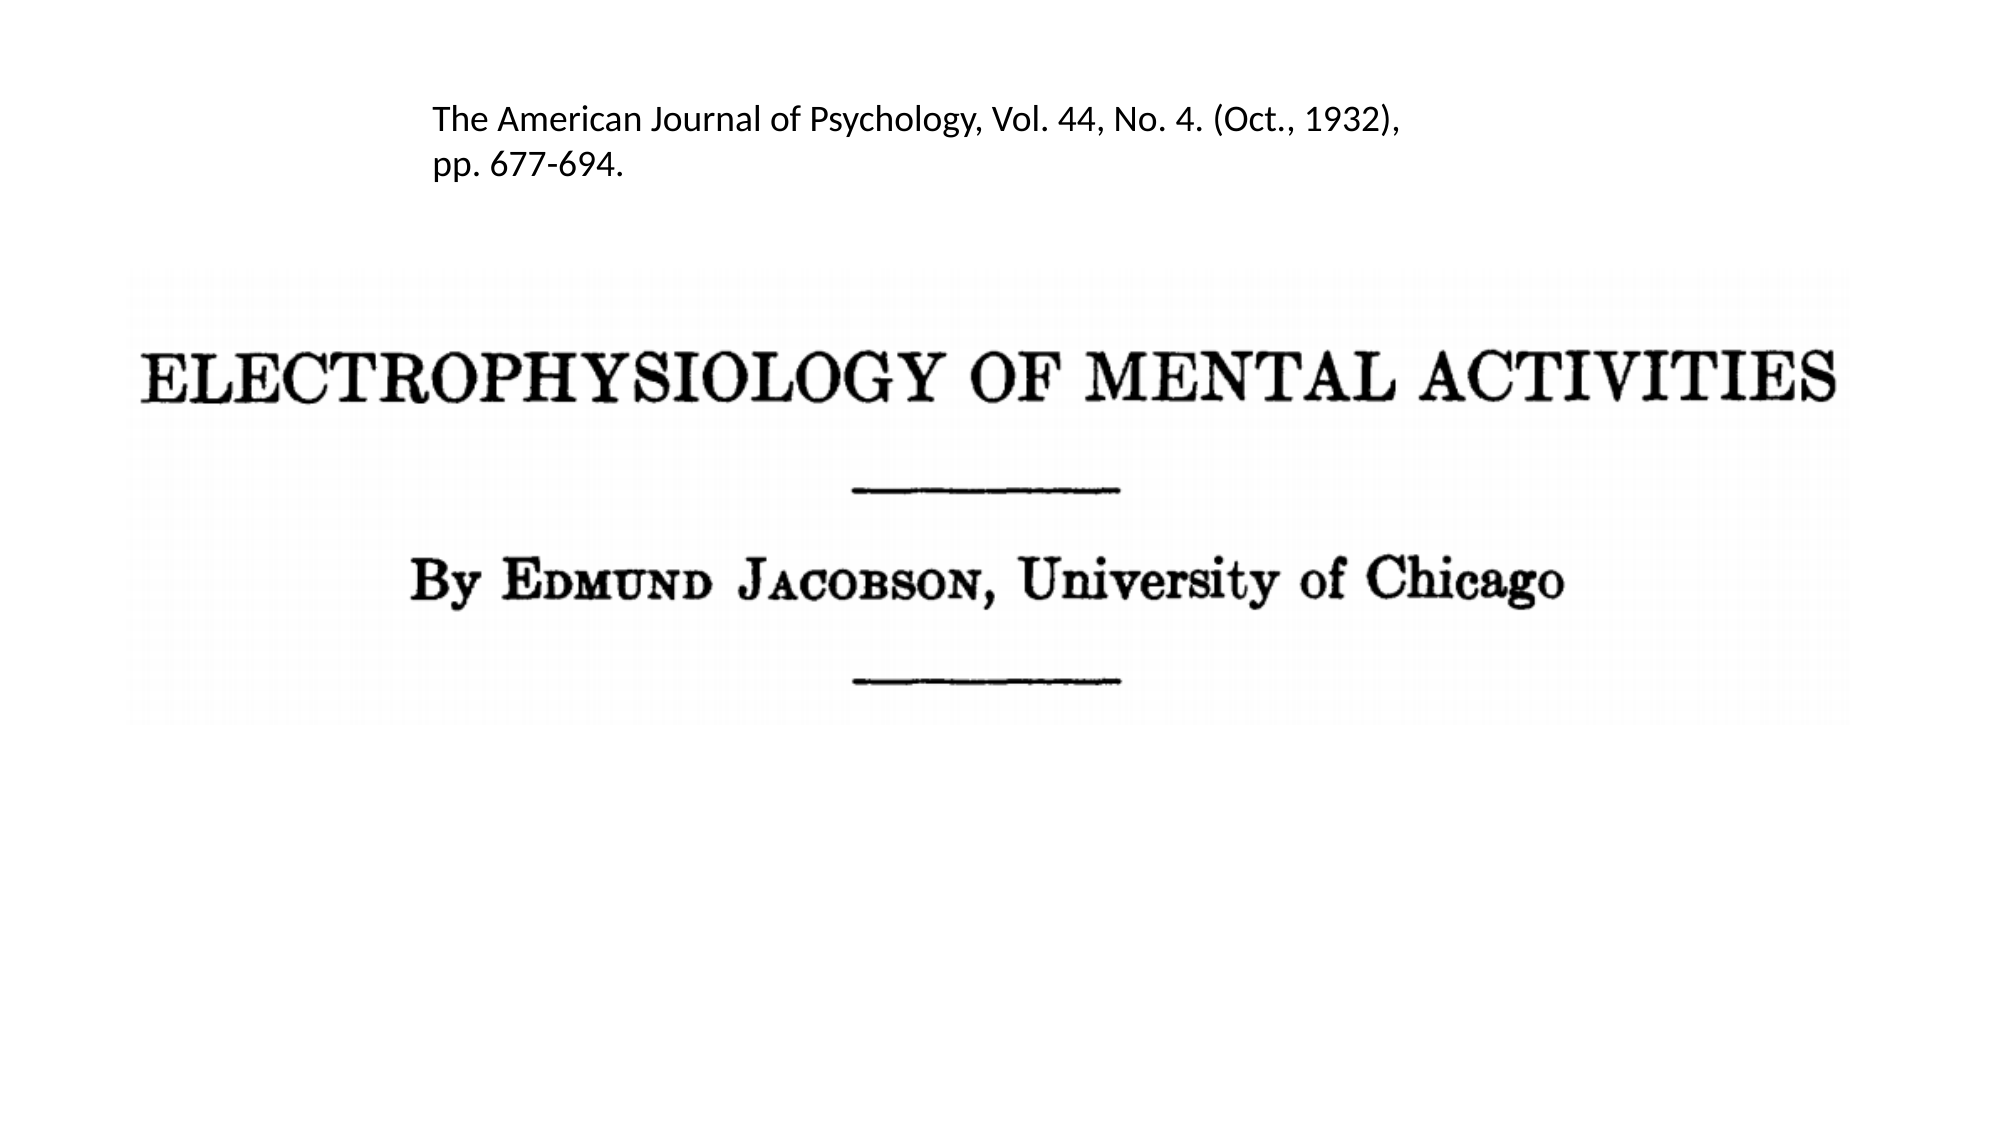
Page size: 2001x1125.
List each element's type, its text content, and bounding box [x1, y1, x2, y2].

picture [126, 268, 1850, 725]
text_box The American Journal of Psychology, Vol. 44, No. 4. (Oct., 1932), pp. 677-694. [417, 86, 1418, 192]
